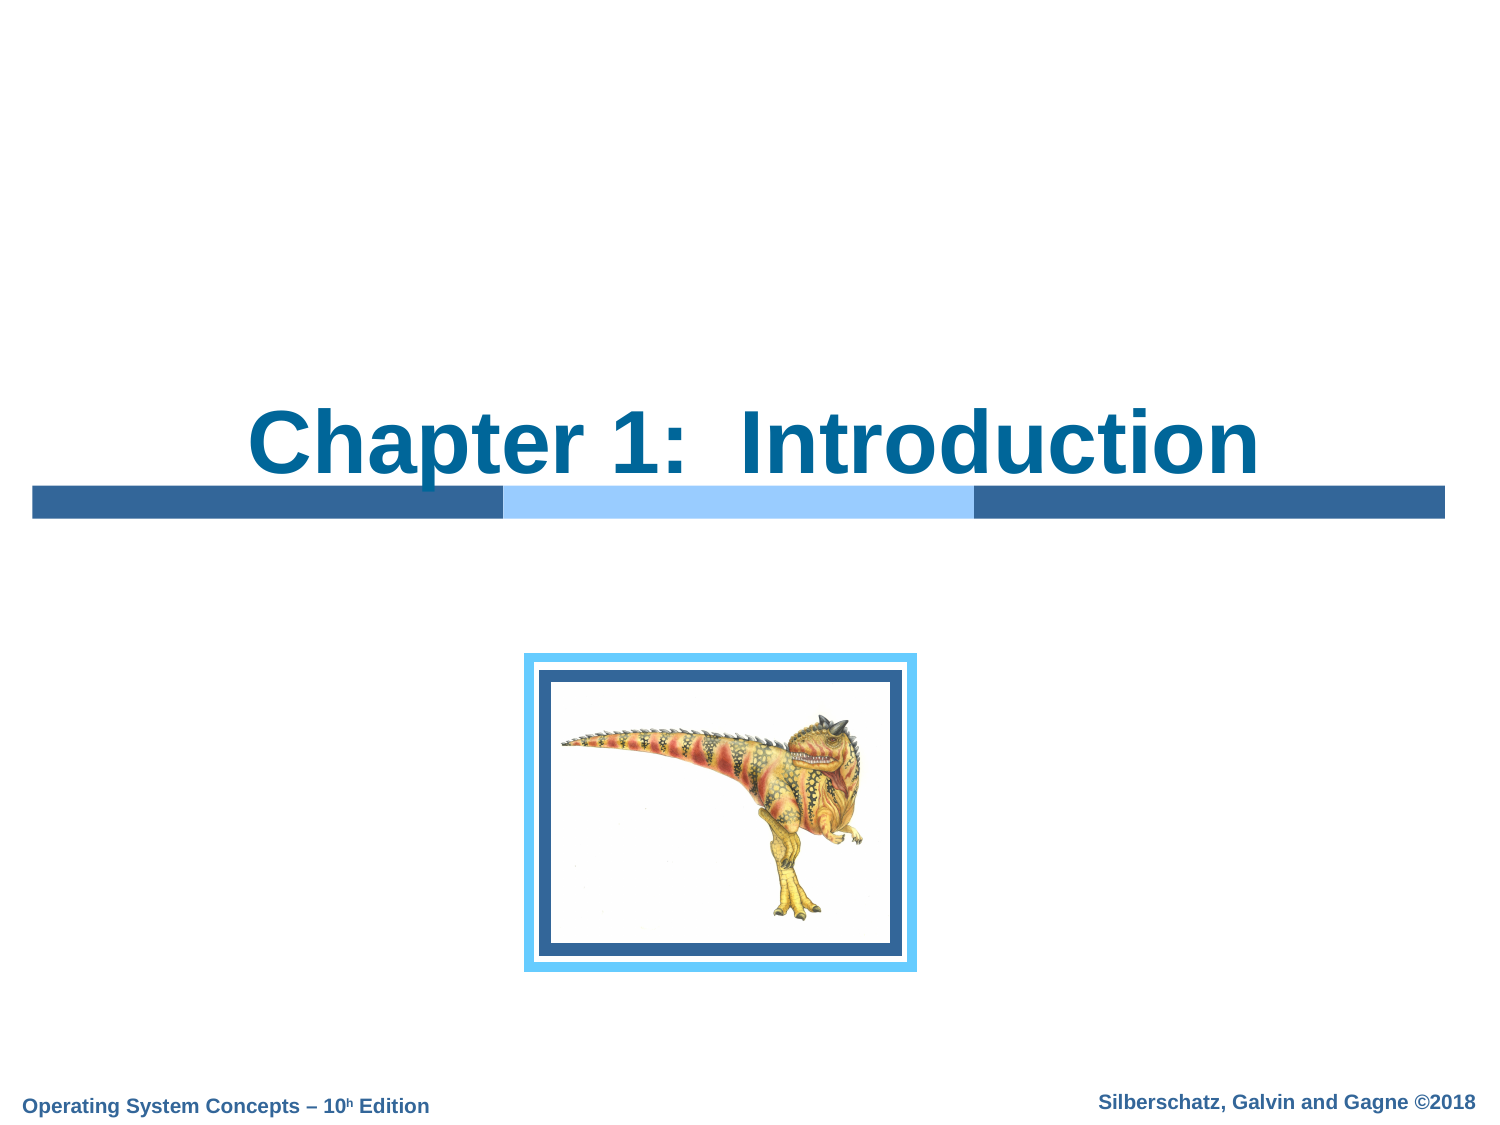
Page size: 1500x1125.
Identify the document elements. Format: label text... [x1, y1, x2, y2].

text_box Chapter 1: Introduction [60, 311, 1449, 500]
picture [551, 682, 890, 943]
